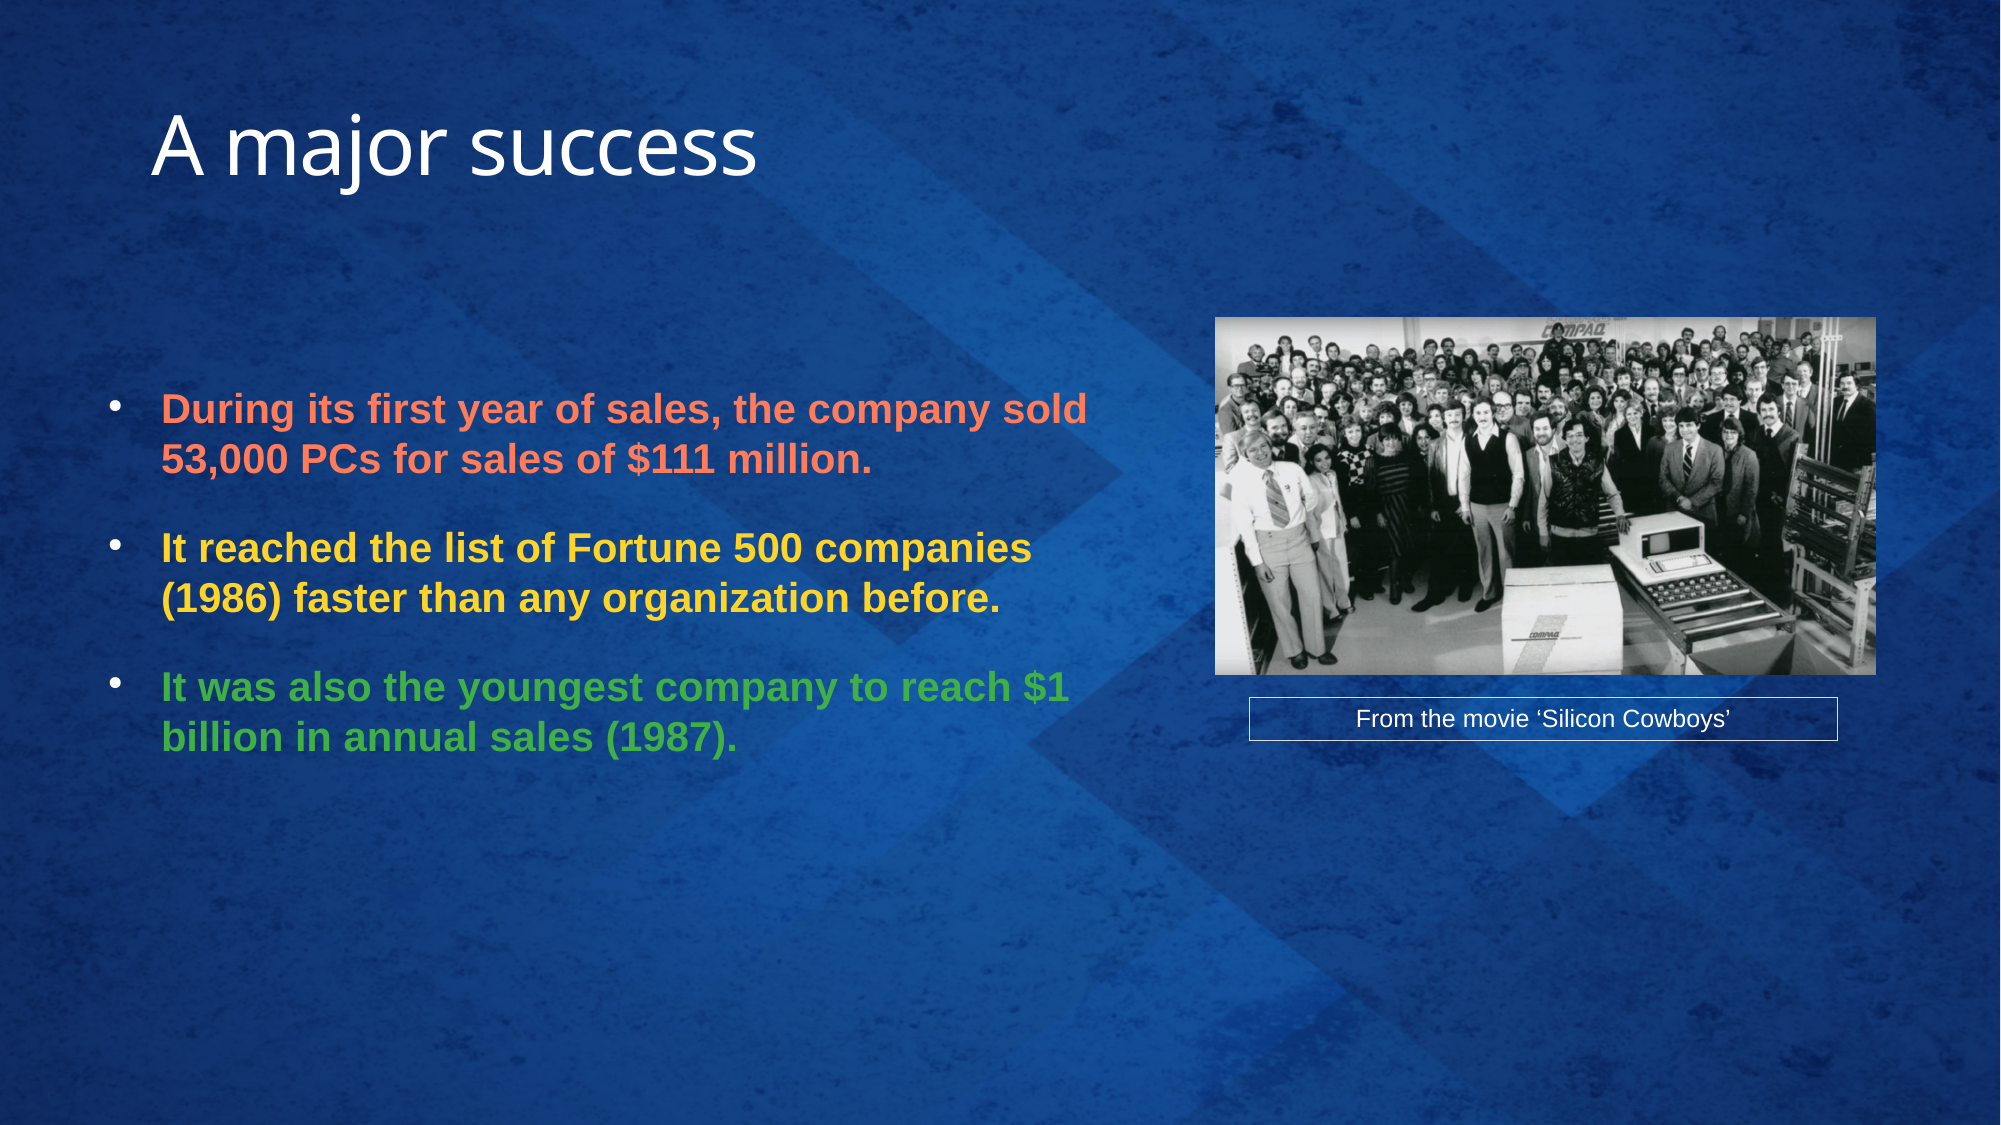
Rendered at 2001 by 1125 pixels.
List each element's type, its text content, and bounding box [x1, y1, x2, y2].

picture [0, 0, 2001, 1125]
text_box From the movie ‘Silicon Cowboys’ [1249, 697, 1838, 741]
title A major success [136, 71, 1538, 226]
list During its first year of sales, the company sold 53,000 PCs for sales of $111 million. It reached the list of Fortune 500 companies (1986) faster than any organization before. It was also the youngest company to reach $1 billion in annual sales (1987). [75, 203, 1163, 938]
